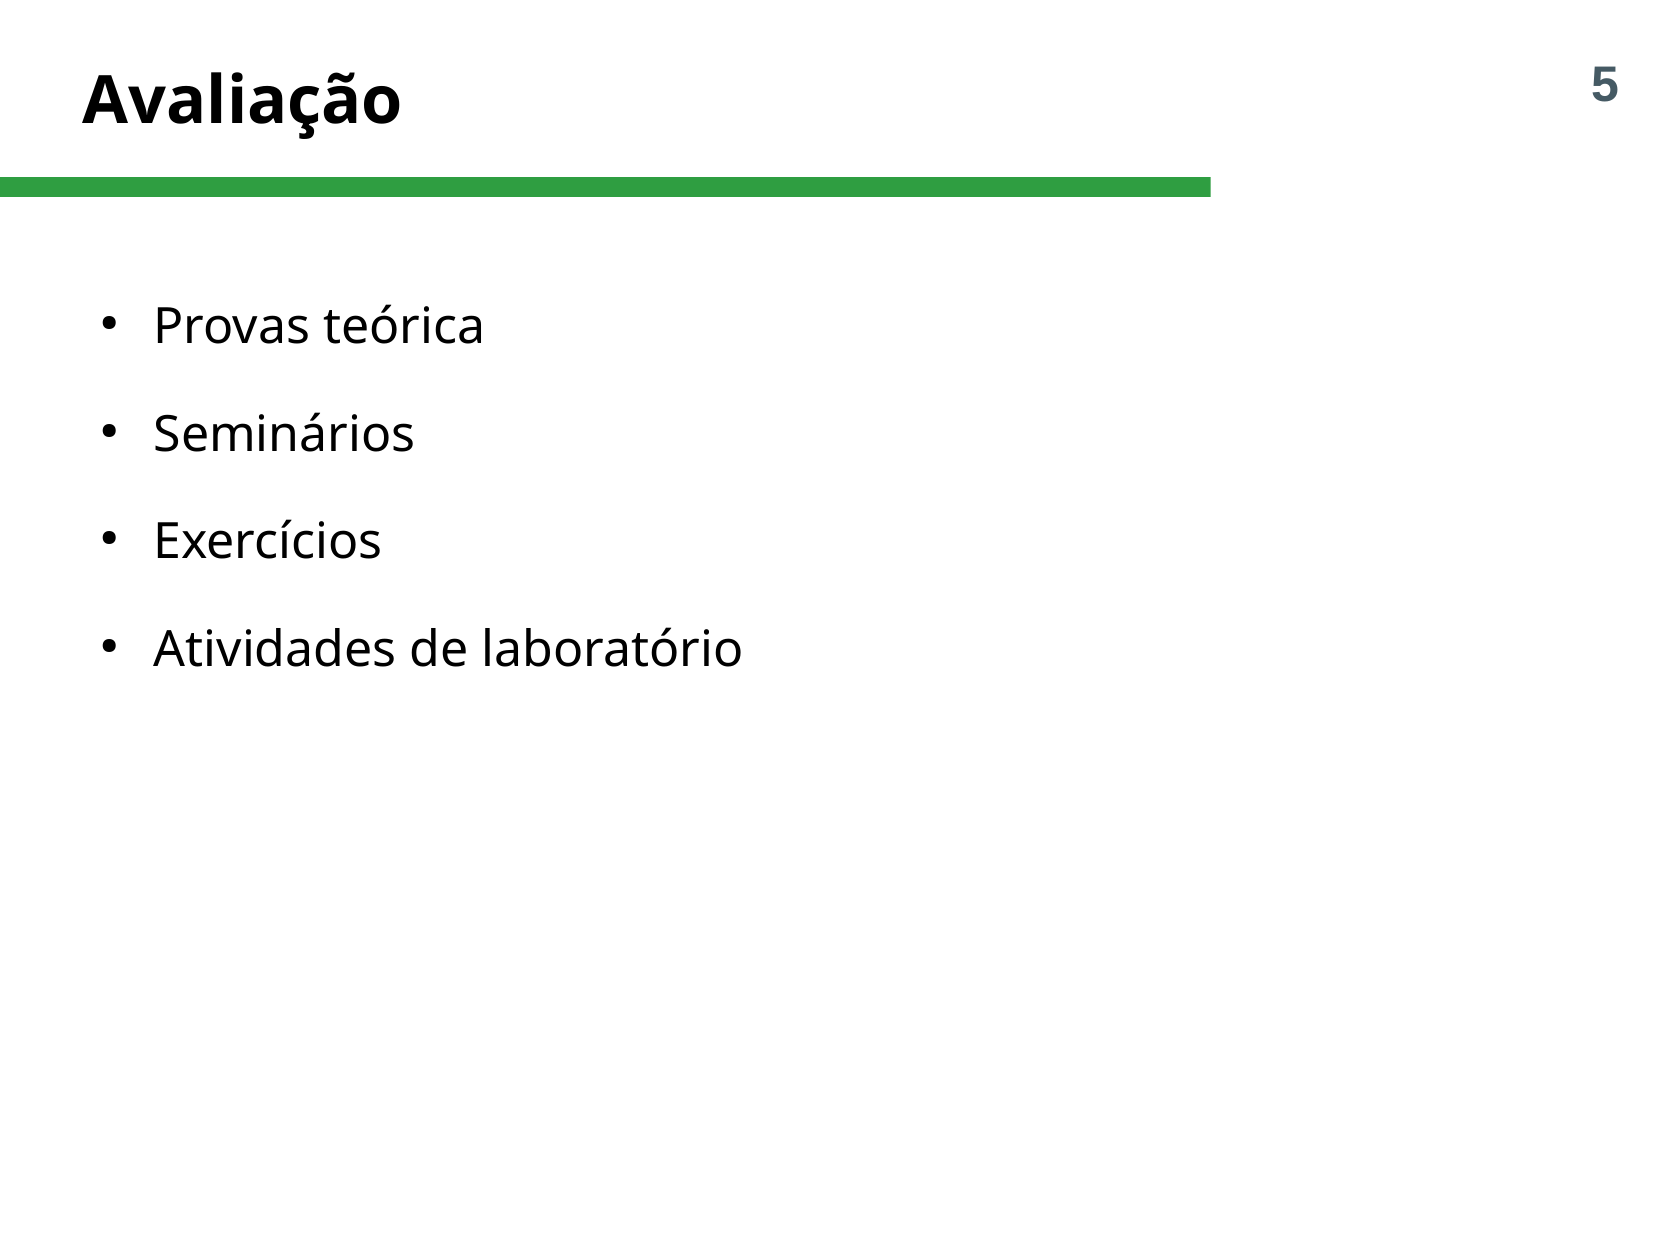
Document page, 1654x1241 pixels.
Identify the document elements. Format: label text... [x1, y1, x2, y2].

title Avaliação [82, 0, 1152, 202]
list Provas teórica Seminários Exercícios Atividades de laboratório [82, 290, 1571, 1216]
